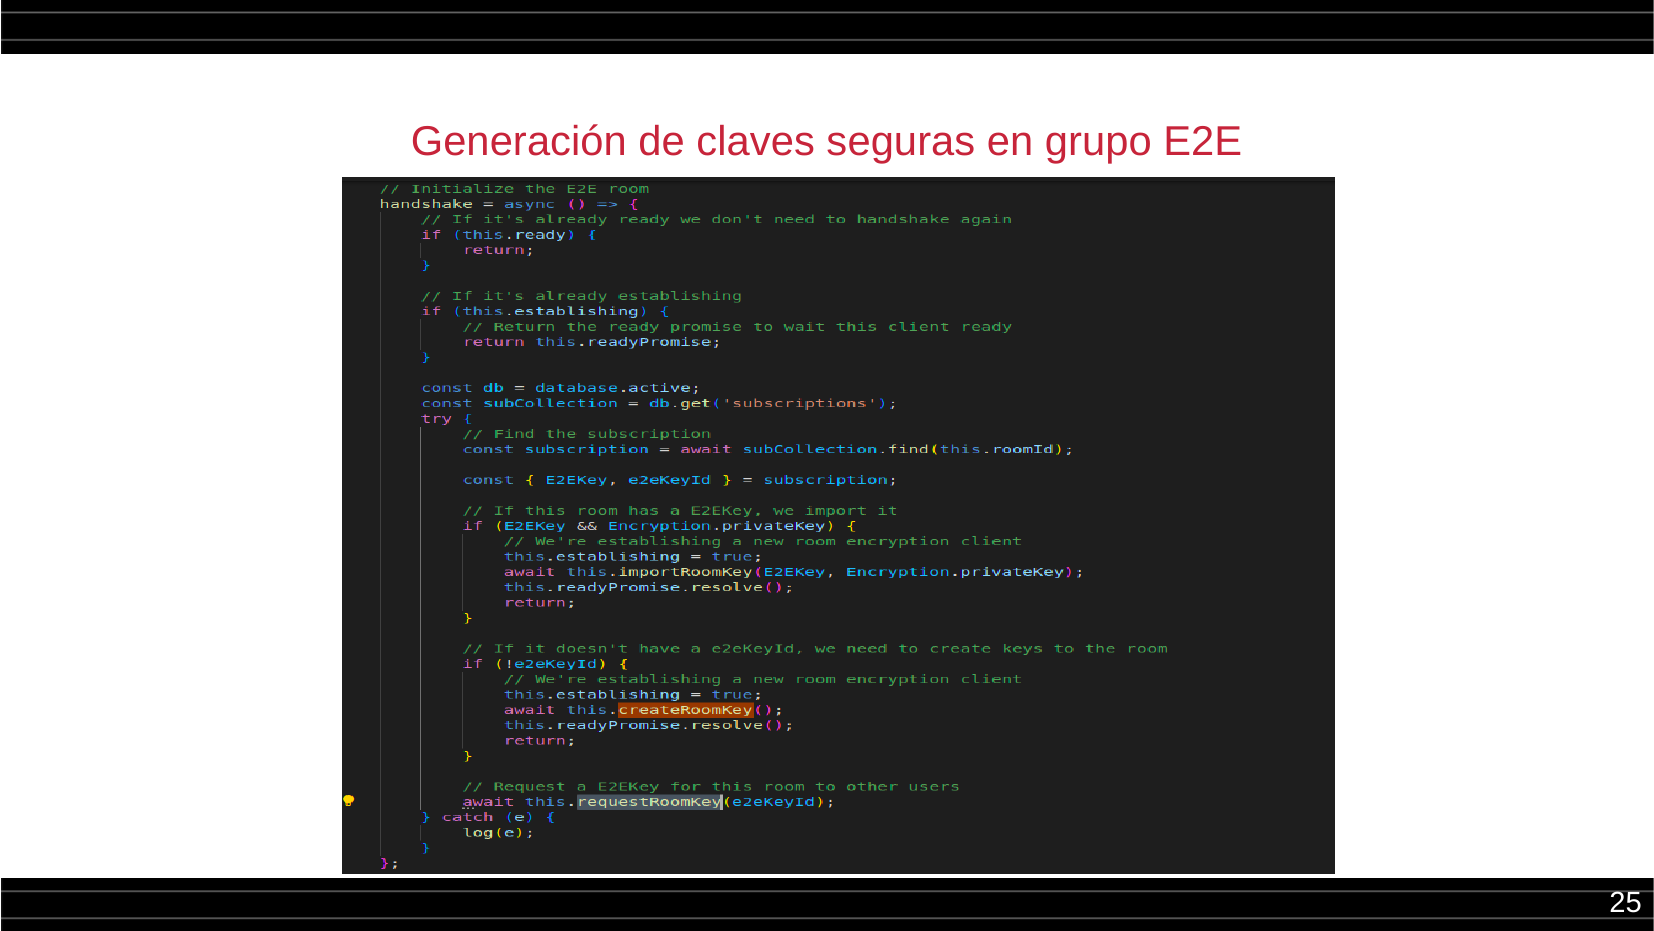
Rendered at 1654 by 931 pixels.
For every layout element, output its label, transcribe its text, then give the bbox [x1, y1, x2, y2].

picture [1, 0, 1654, 54]
picture [1, 878, 1654, 931]
title Generación de claves seguras en grupo E2E [82, 92, 1571, 189]
picture [342, 177, 1335, 875]
